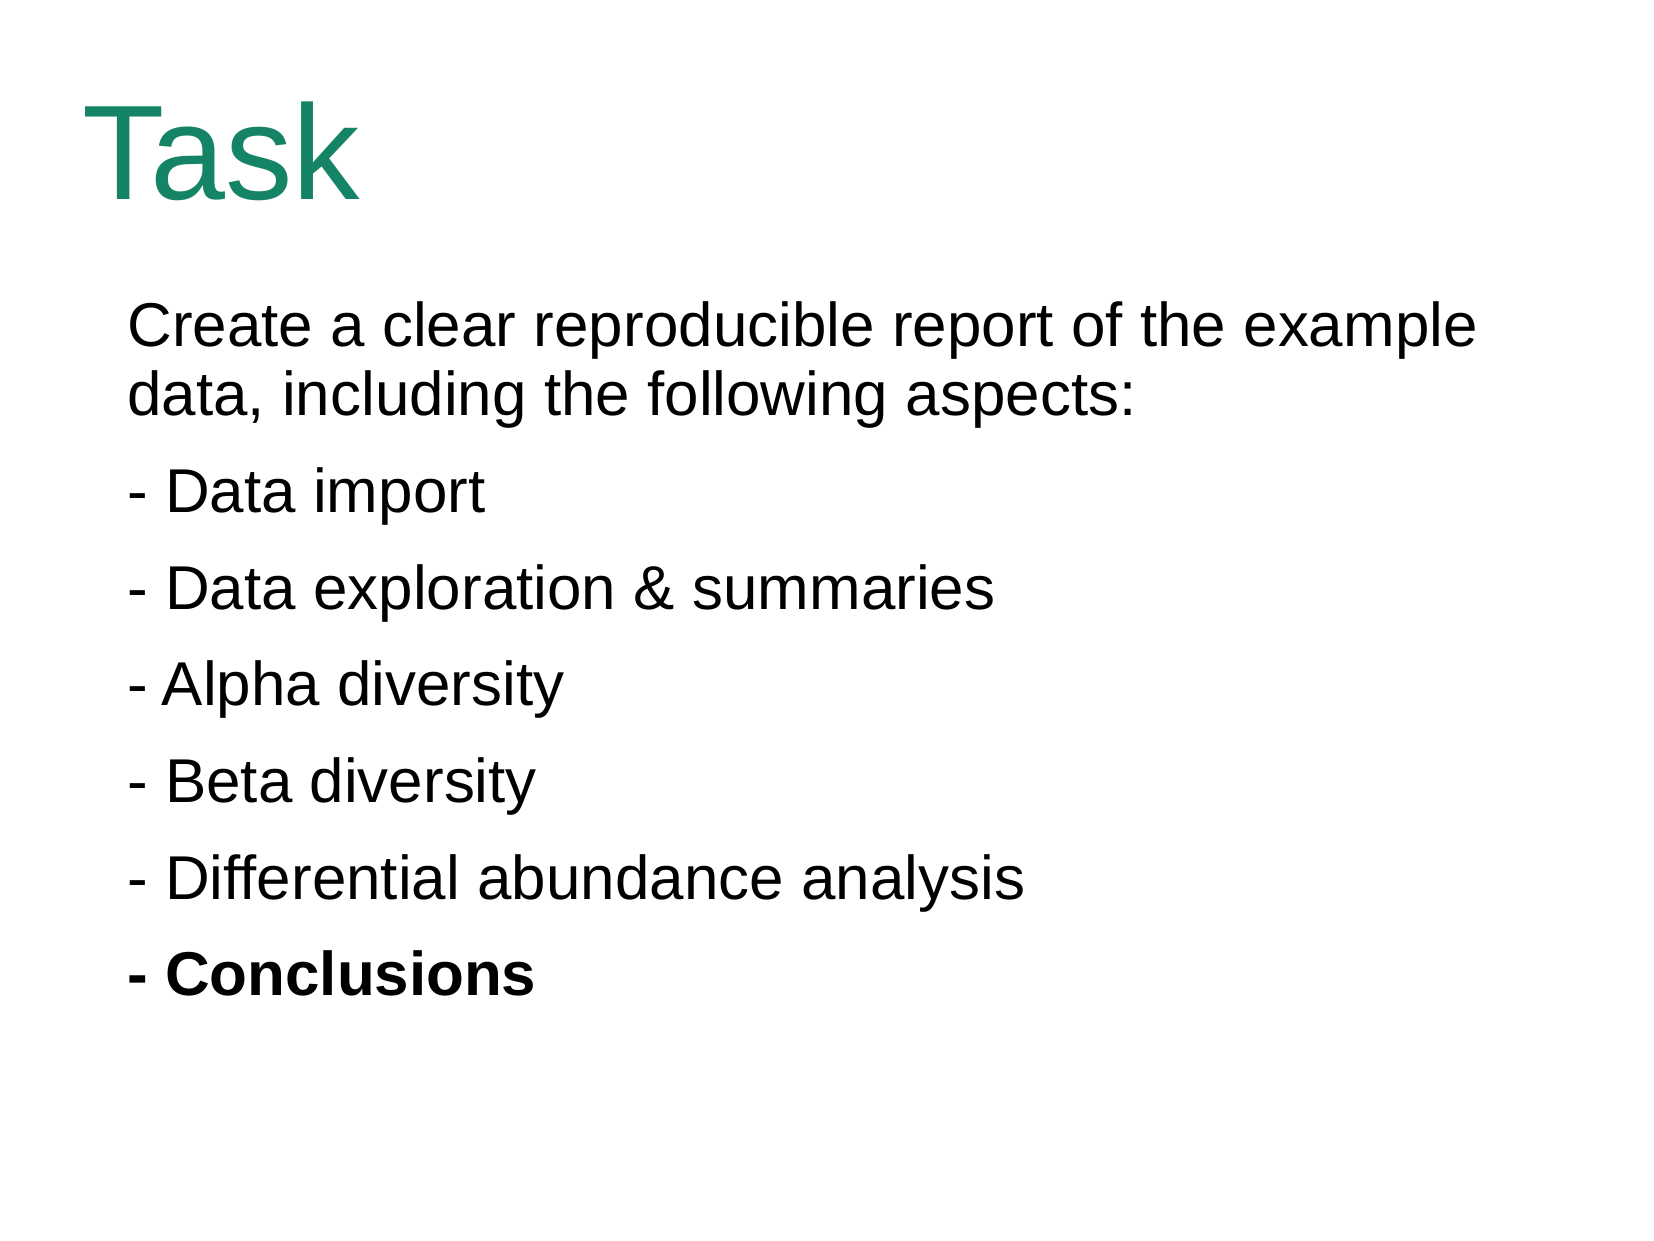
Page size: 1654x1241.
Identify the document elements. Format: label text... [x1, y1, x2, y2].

title Task [82, 49, 1571, 257]
list Create a clear reproducible report of the example data, including the following aspects: - Data import - Data exploration & summaries - Alpha diversity - Beta diversity - Differential abundance analysis - Conclusions [82, 290, 1571, 1010]
